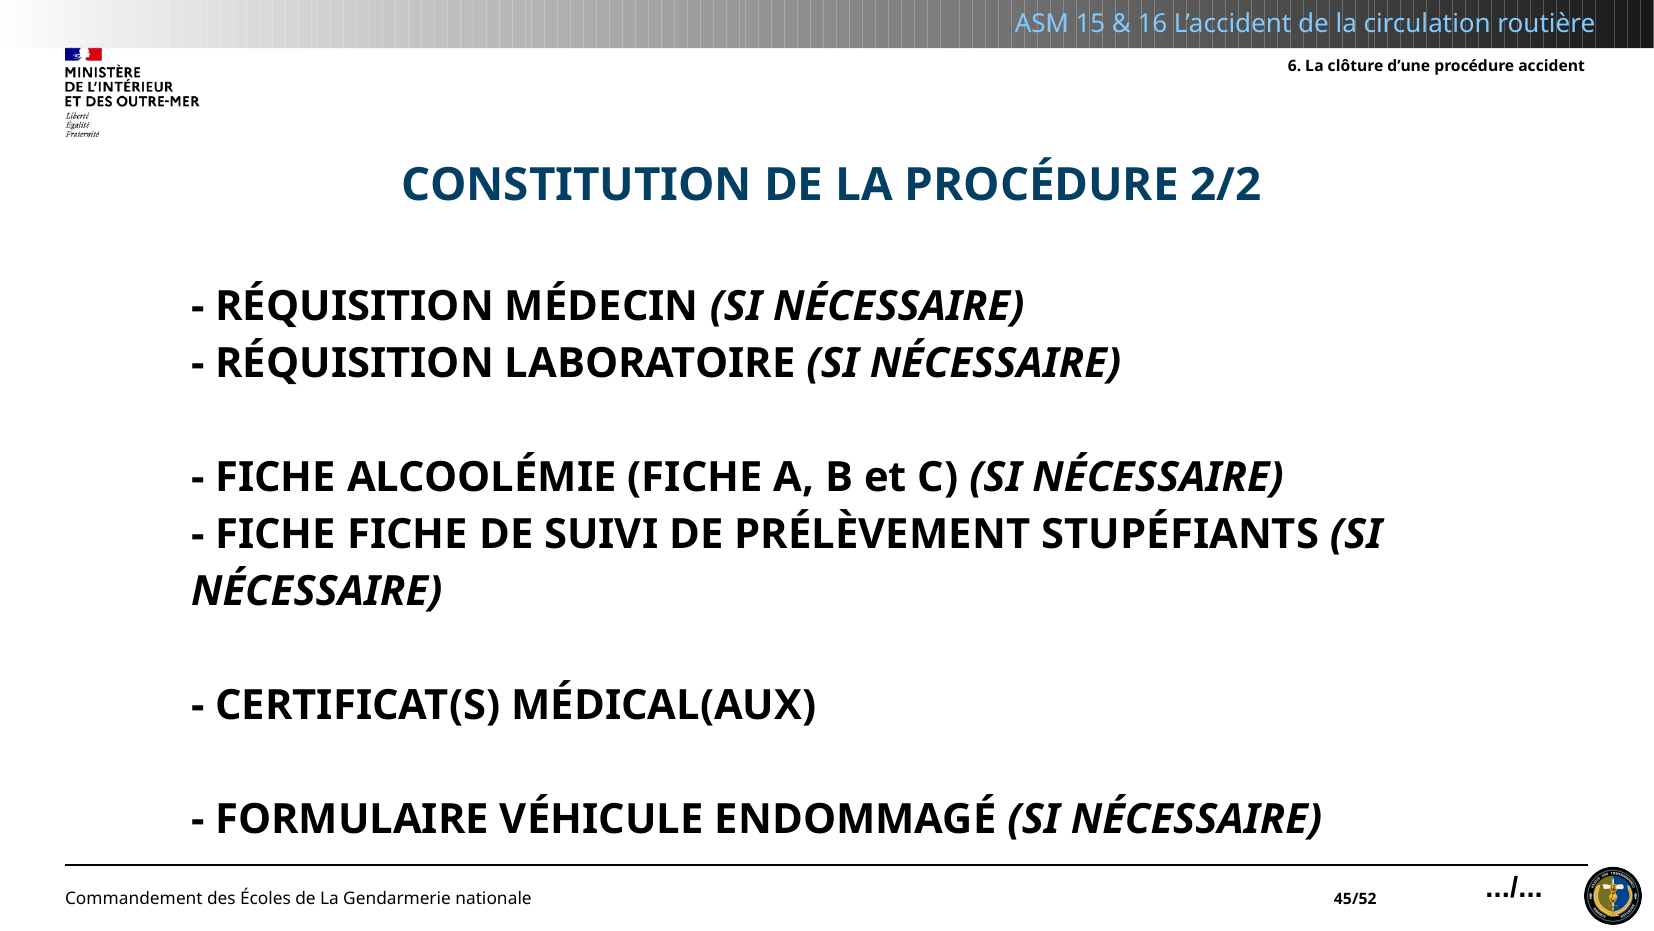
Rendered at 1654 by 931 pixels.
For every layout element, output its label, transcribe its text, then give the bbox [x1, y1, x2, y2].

text_box .../... [1470, 863, 1569, 912]
picture [65, 49, 213, 138]
text_box CONSTITUTION DE LA PROCÉDURE 2/2 - RÉQUISITION MÉDECIN (SI NÉCESSAIRE) - RÉQUISITION LABORATOIRE (SI NÉCESSAIRE) - FICHE ALCOOLÉMIE (FICHE A, B et C) (SI NÉCESSAIRE) - FICHE FICHE DE SUIVI DE PRÉLÈVEMENT STUPÉFIANTS (SI NÉCESSAIRE) - CERTIFICAT(S) MÉDICAL(AUX) - FORMULAIRE VÉHICULE ENDOMMAGÉ (SI NÉCESSAIRE) [176, 143, 1501, 825]
picture [1584, 862, 1642, 925]
list 6. La clôture d’une procédure accident [599, 56, 1589, 122]
